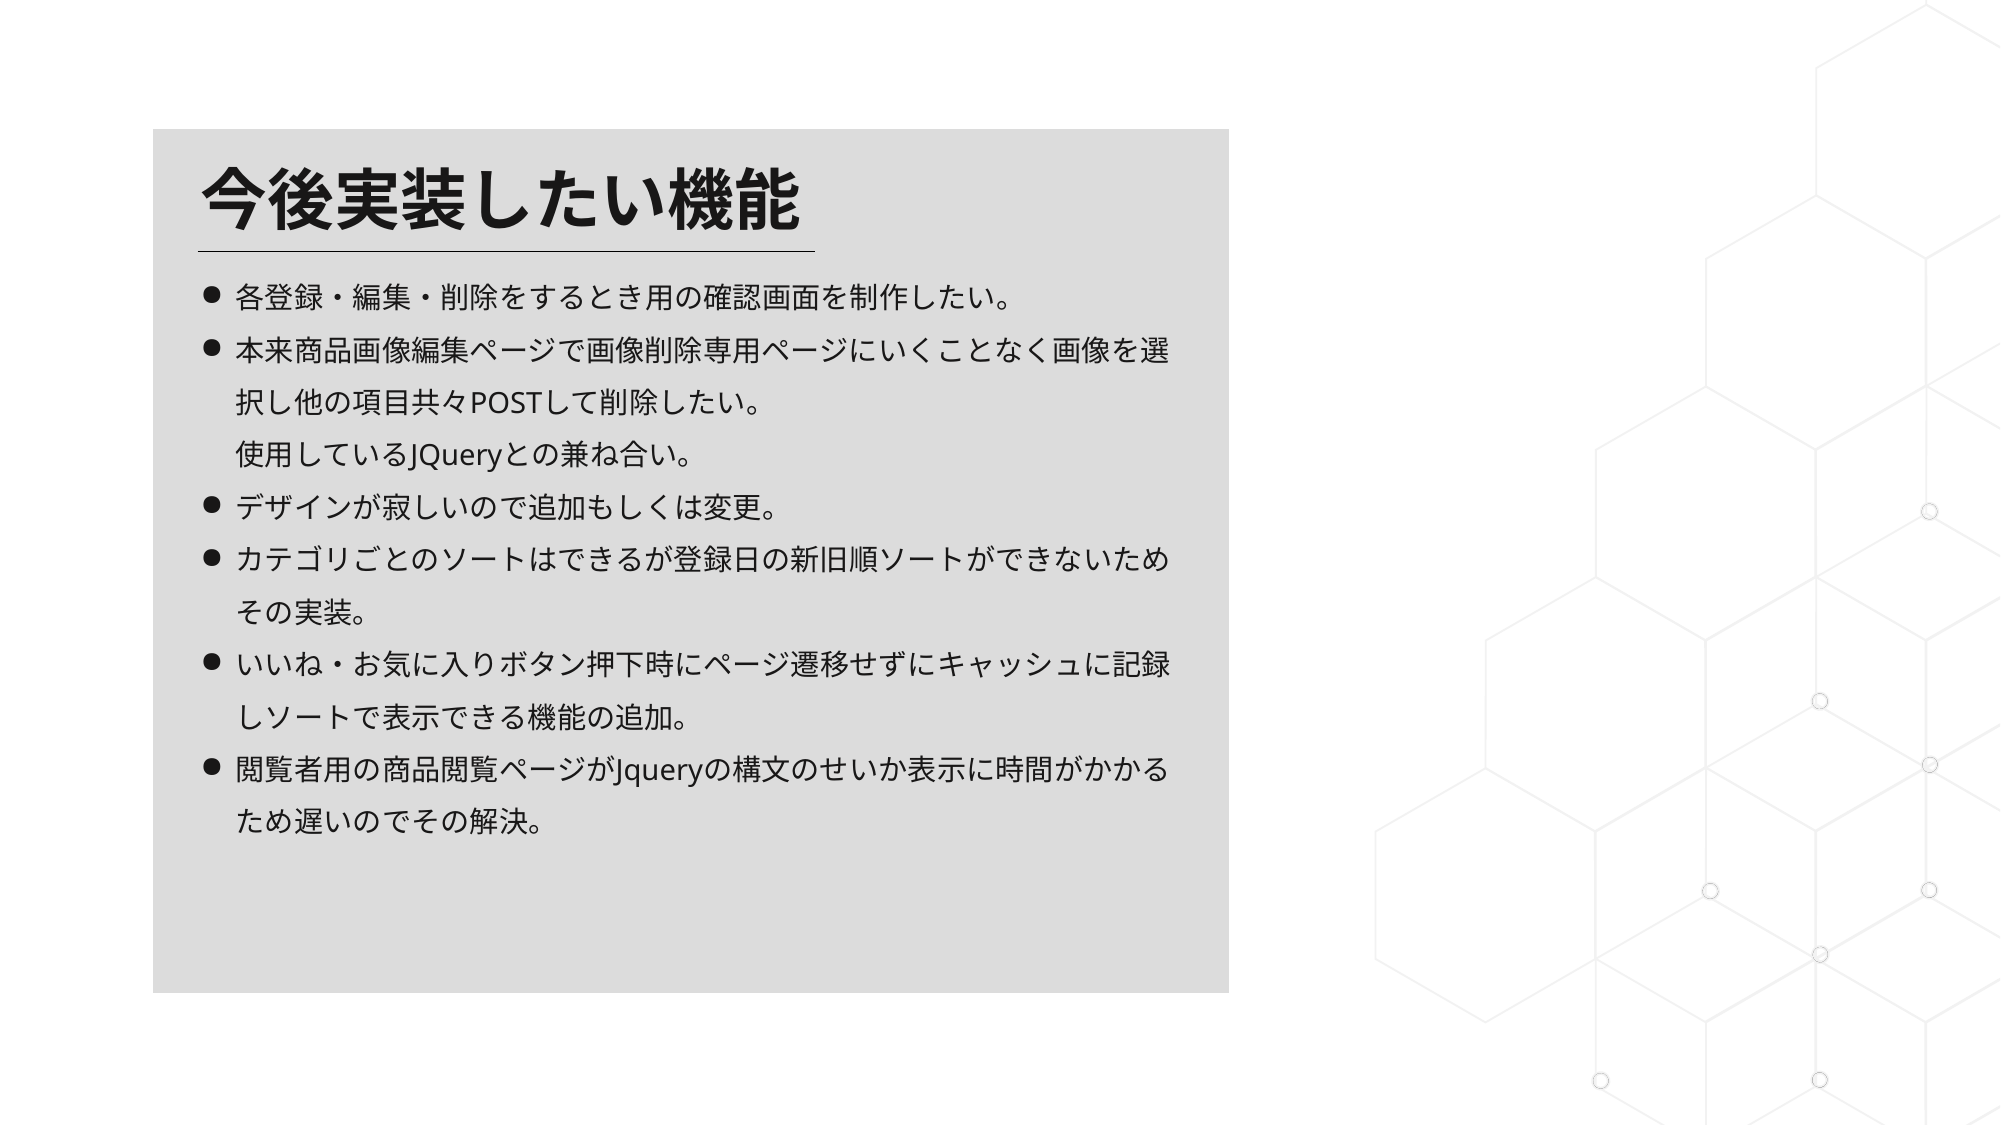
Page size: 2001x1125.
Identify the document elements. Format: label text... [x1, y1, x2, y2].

text_box 各登録・編集・削除をするとき用の確認画面を制作したい。 本来商品画像編集ページで画像削除専用ページにいくことなく画像を選択し他の項目共々POSTして削除したい。 使用しているJQueryとの兼ね合い。 デザインが寂しいので追加もしくは変更。 カテゴリごとのソートはできるが登録日の新旧順ソートができないためその実装。 いいね・お気に入りボタン押下時にページ遷移せずにキャッシュに記録しソートで表示できる機能の追加。 閲覧者用の商品閲覧ページがJqueryの構文のせいか表示に時間がかかるため遅いのでその解決。 [185, 254, 1193, 847]
text_box 今後実装したい機能 [185, 159, 839, 252]
picture [153, 129, 1229, 993]
